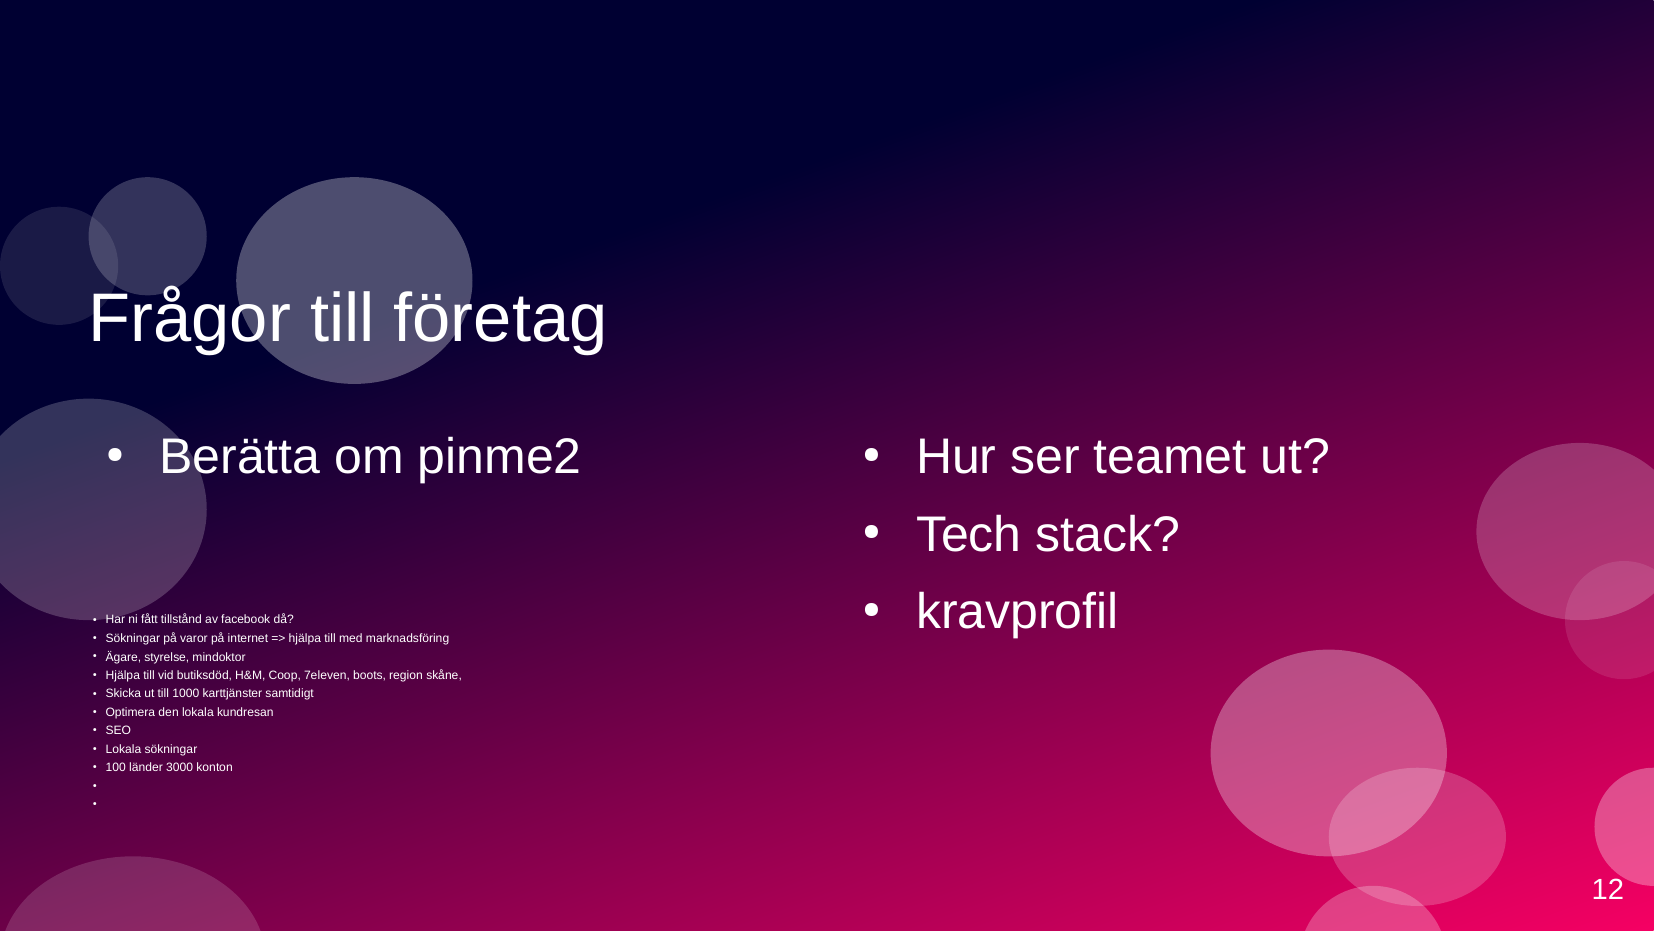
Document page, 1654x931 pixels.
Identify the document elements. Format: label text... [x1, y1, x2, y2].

title Frågor till företag [88, 236, 1565, 399]
list Hur ser teamet ut? Tech stack? kravprofil [845, 428, 1566, 783]
list Berätta om pinme2 [88, 428, 809, 598]
list Har ni fått tillstånd av facebook då? Sökningar på varor på internet => hjälpa till med marknadsföring Ägare, styrelse, mindoktor Hjälpa till vid butiksdöd, H&M, Coop, 7eleven, boots, region skåne, Skicka ut till 1000 karttjänster samtidigt Optimera den lokala kundresan SEO Lokala sökningar 100 länder 3000 konton [88, 613, 809, 783]
